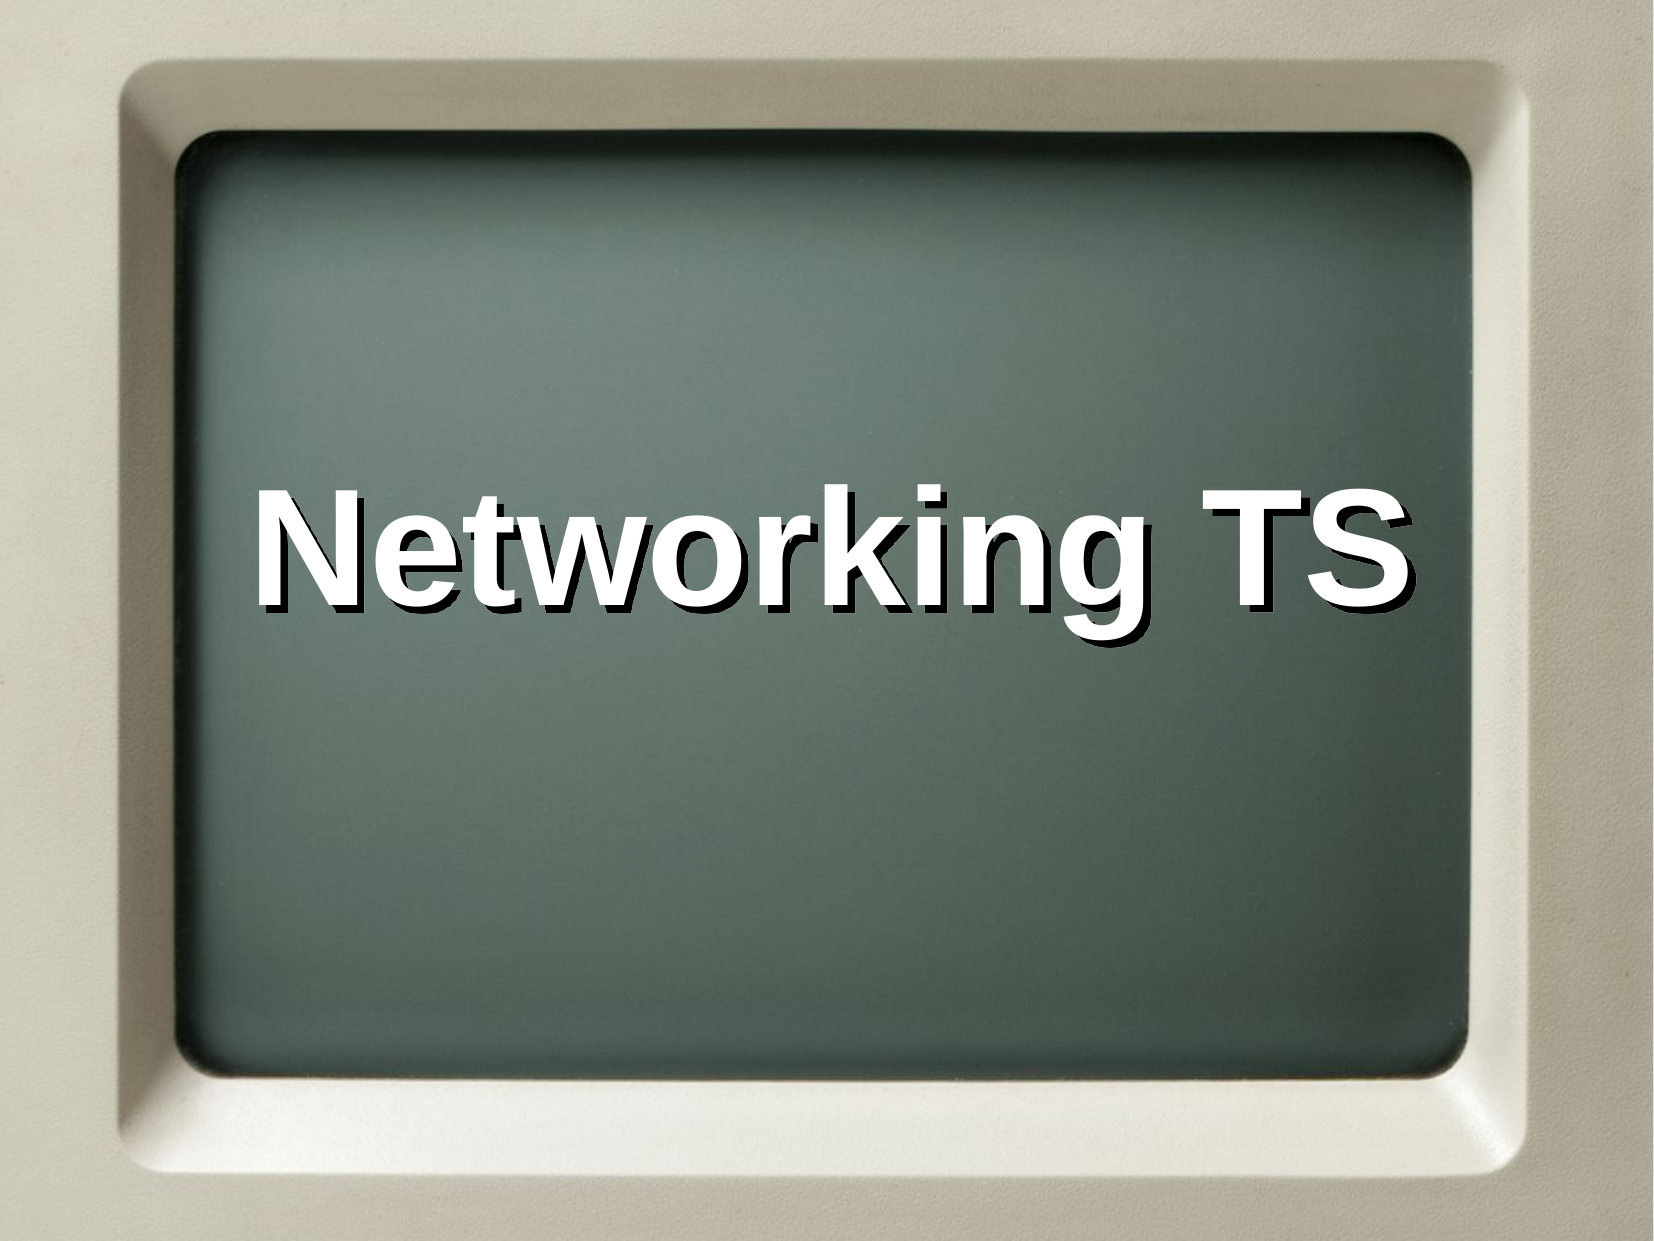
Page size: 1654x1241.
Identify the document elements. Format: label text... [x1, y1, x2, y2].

title Networking TS [195, 405, 1471, 691]
picture [0, 0, 1654, 1241]
